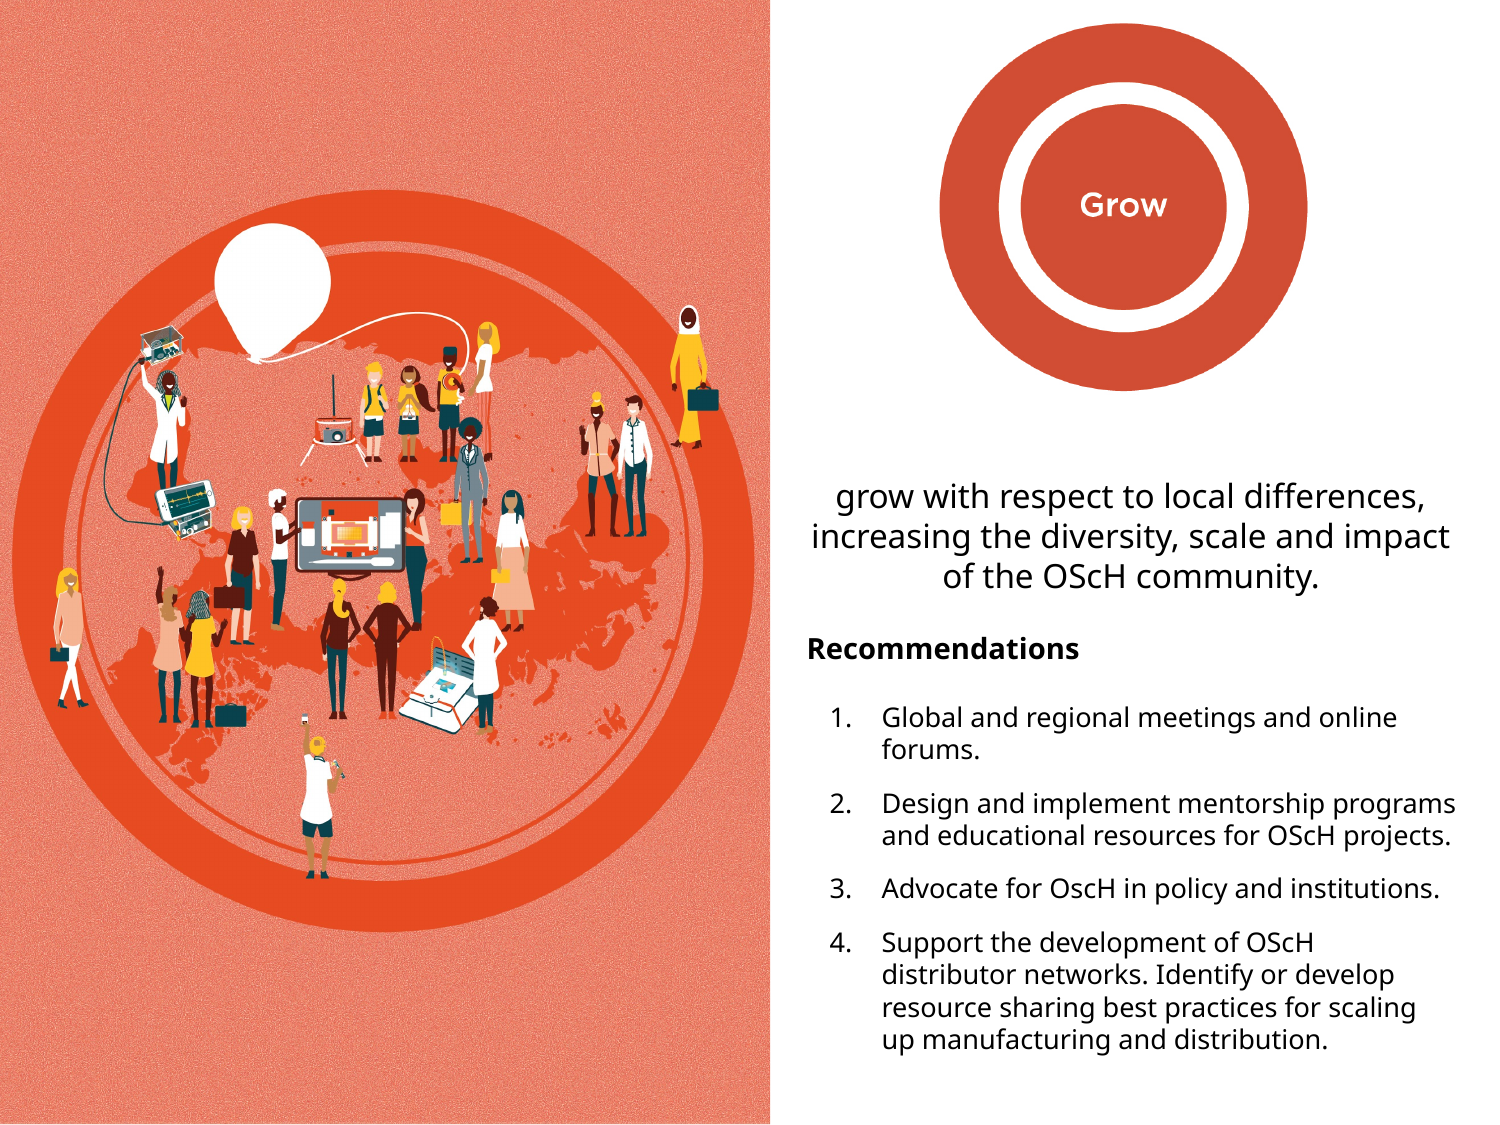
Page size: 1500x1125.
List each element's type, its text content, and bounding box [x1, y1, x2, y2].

picture [925, 7, 1320, 406]
picture [0, 0, 771, 1125]
text_box grow with respect to local differences, increasing the diversity, scale and impact of the OScH community. Recommendations Global and regional meetings and online forums. Design and implement mentorship programs and educational resources for OScH projects. Advocate for OscH in policy and institutions. Support the development of OScH distributor networks. Identify or develop resource sharing best practices for scaling up manufacturing and distribution. [791, 547, 1472, 1040]
